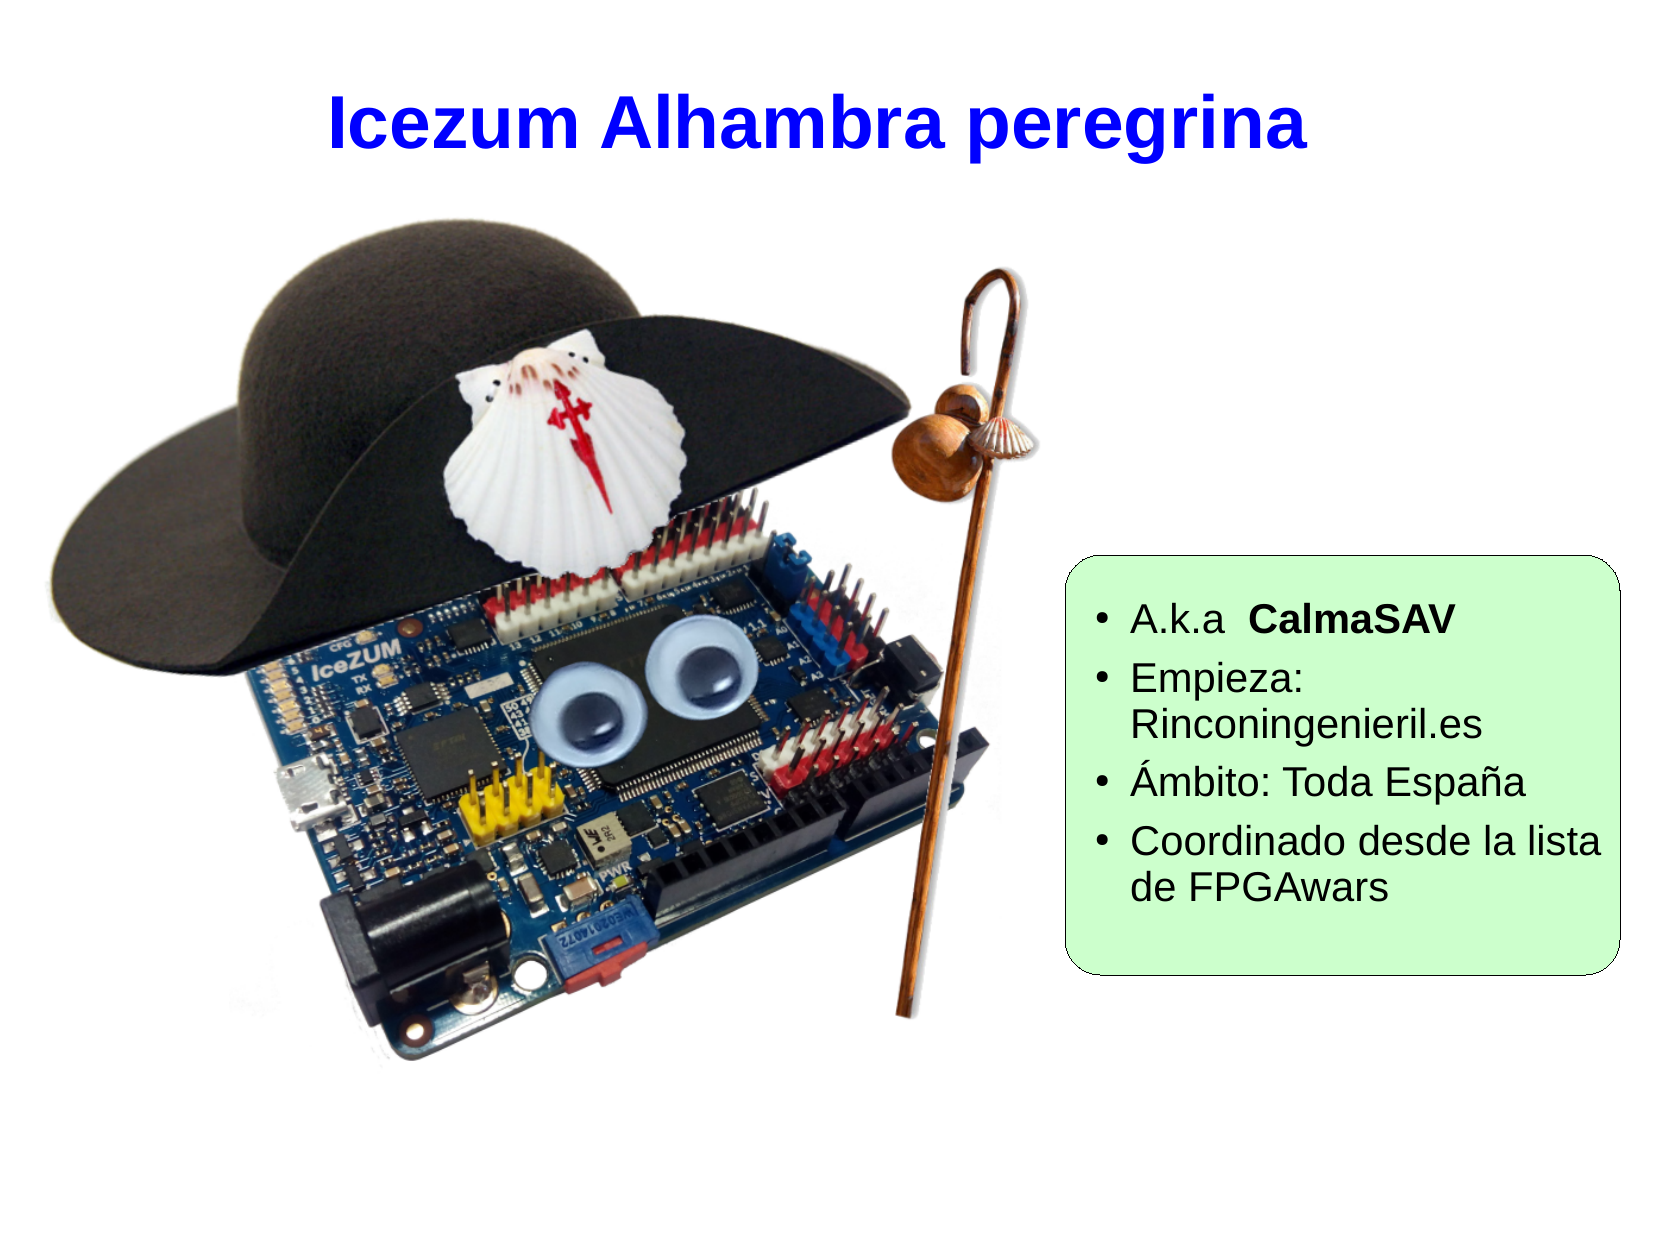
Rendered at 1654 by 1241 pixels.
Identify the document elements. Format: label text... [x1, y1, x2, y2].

text_box Icezum Alhambra peregrina [90, 73, 1546, 211]
text_box [1065, 555, 1620, 969]
picture [33, 206, 1051, 1074]
text_box A.k.a CalmaSAV Empieza: Rinconingenieril.es Ámbito: Toda España Coordinado desde la lista de FPGAwars [1080, 588, 1621, 977]
